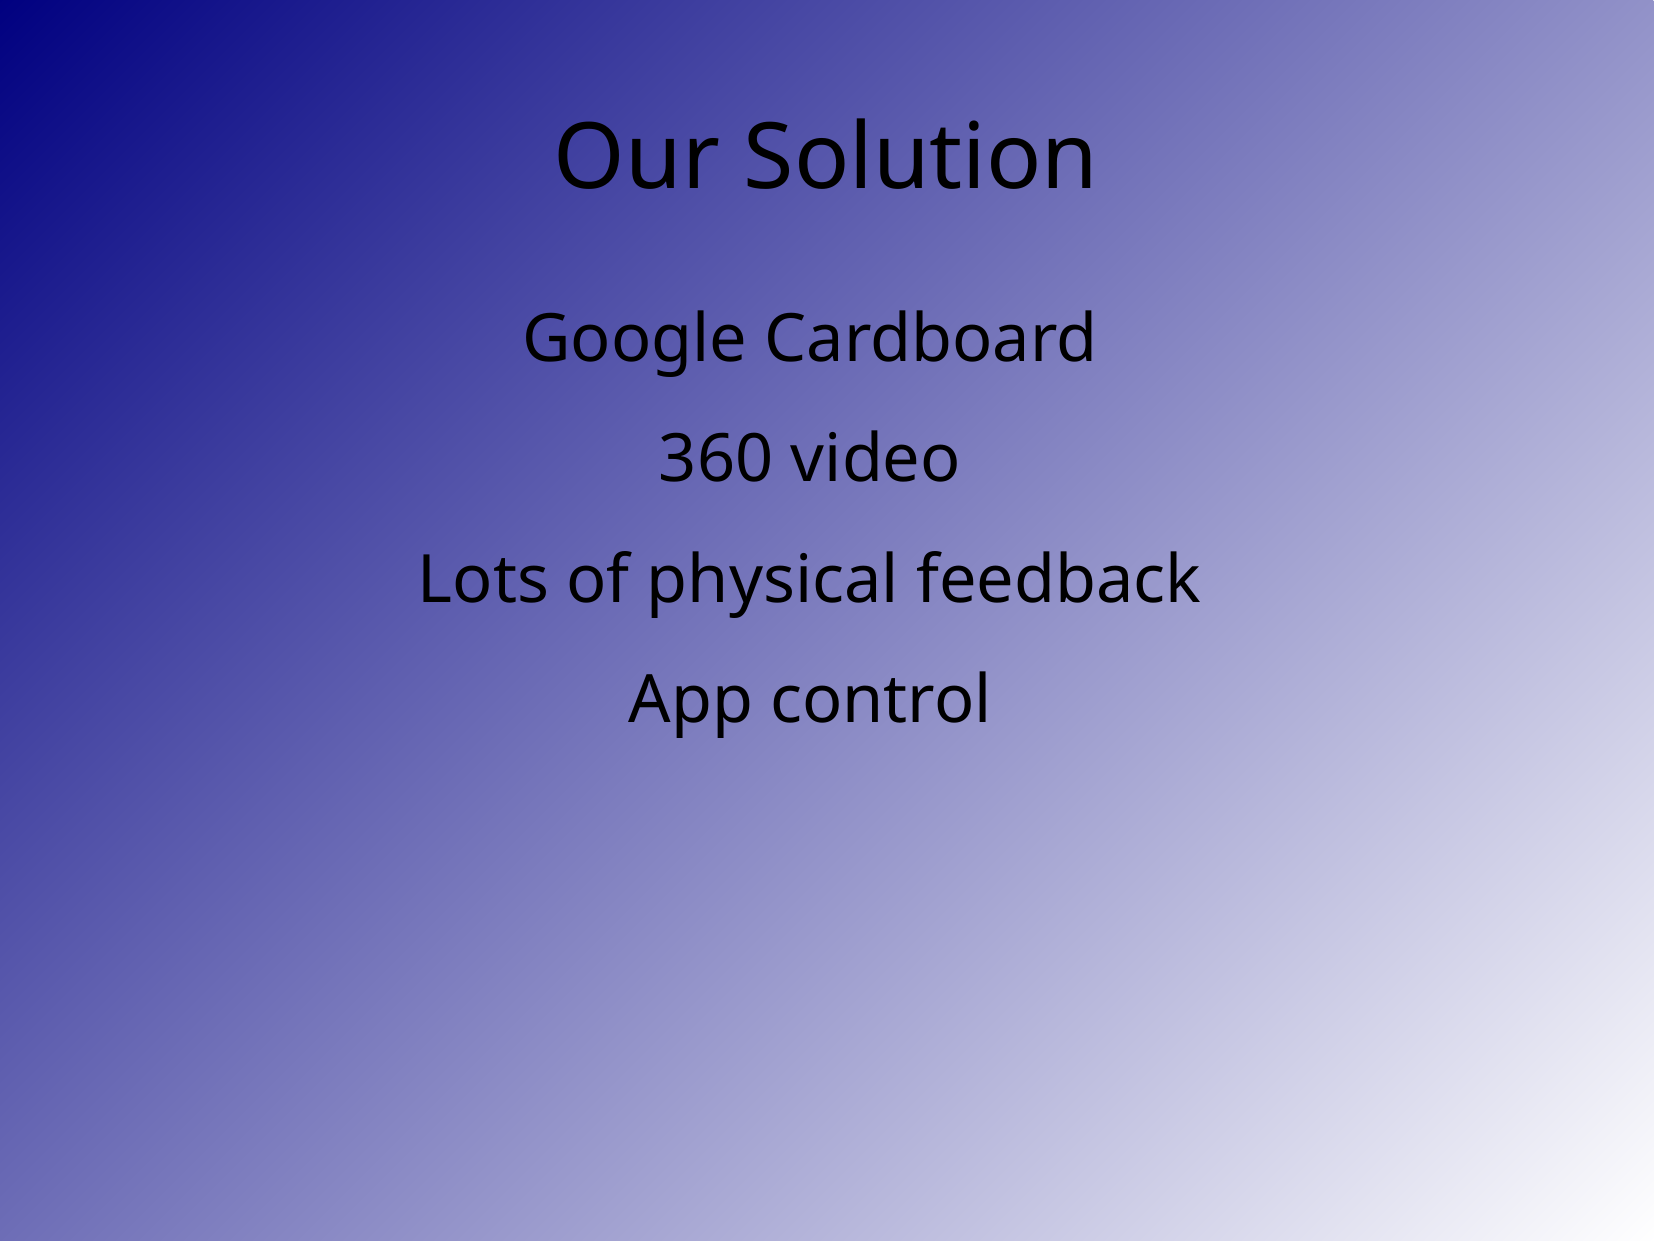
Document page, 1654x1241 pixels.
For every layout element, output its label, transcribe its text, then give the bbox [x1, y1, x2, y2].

list Google Cardboard 360 video Lots of physical feedback App control [82, 290, 1538, 1010]
title Our Solution [82, 49, 1571, 257]
